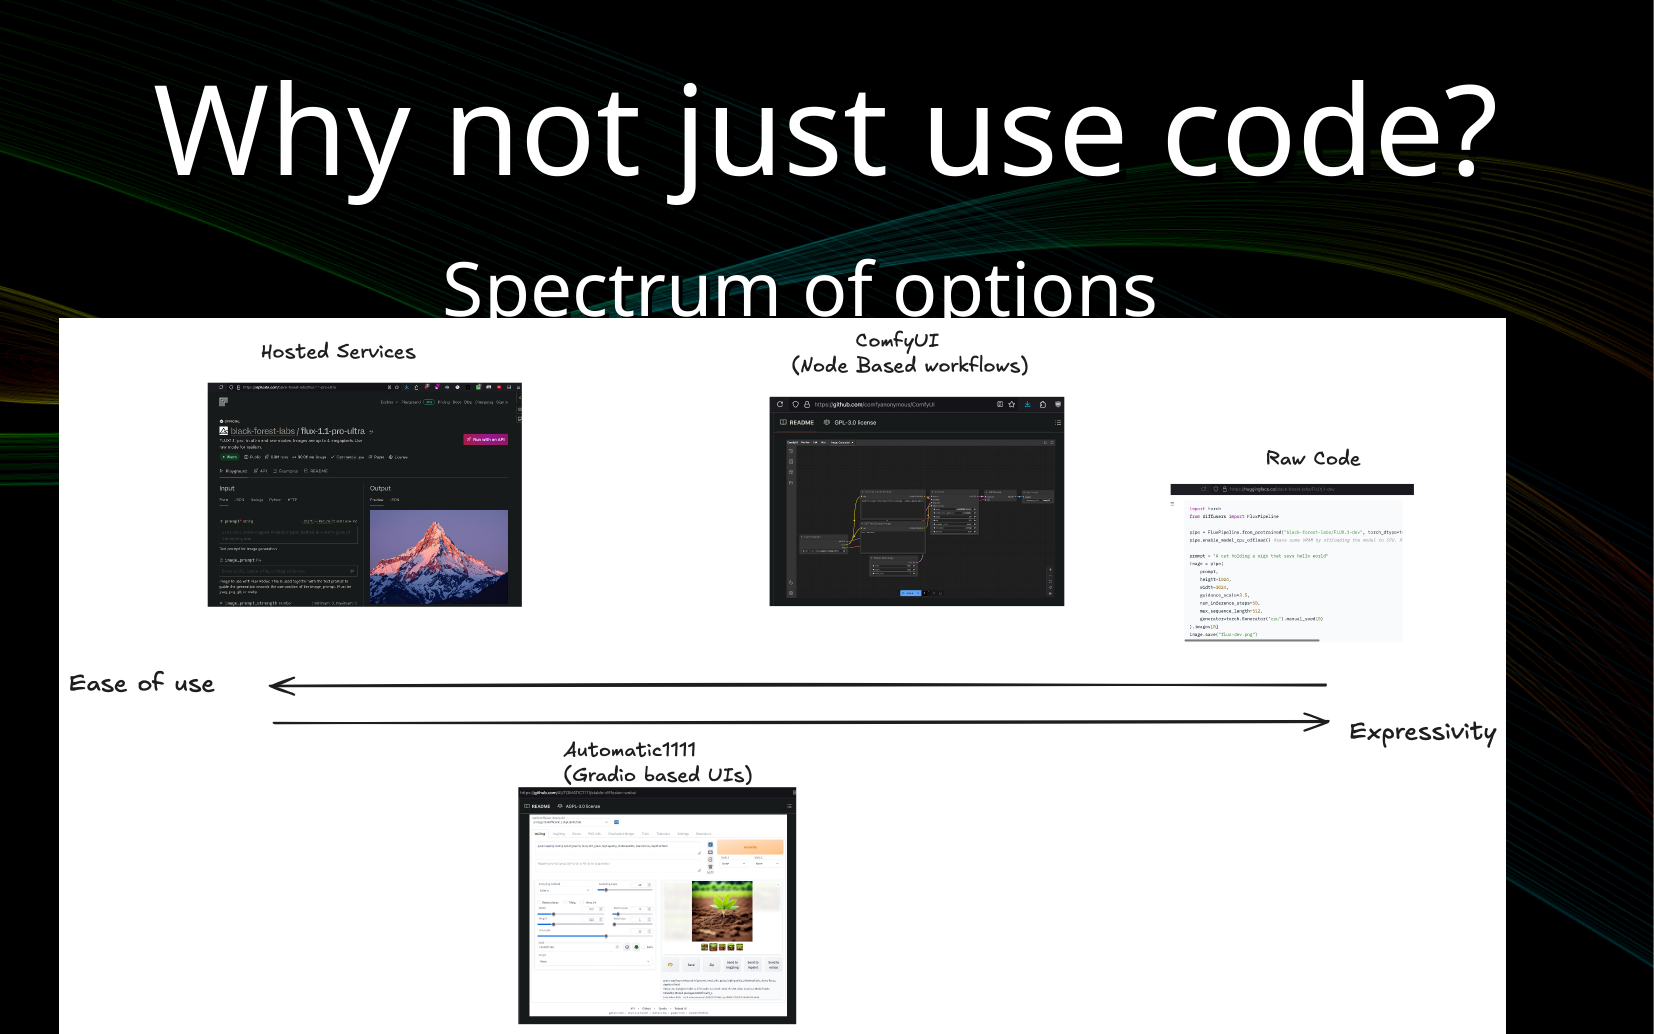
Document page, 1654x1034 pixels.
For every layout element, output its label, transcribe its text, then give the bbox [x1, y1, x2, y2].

list Spectrum of options [442, 236, 1536, 853]
picture [0, 0, 1654, 1034]
title Why not just use code? [82, 41, 1571, 214]
